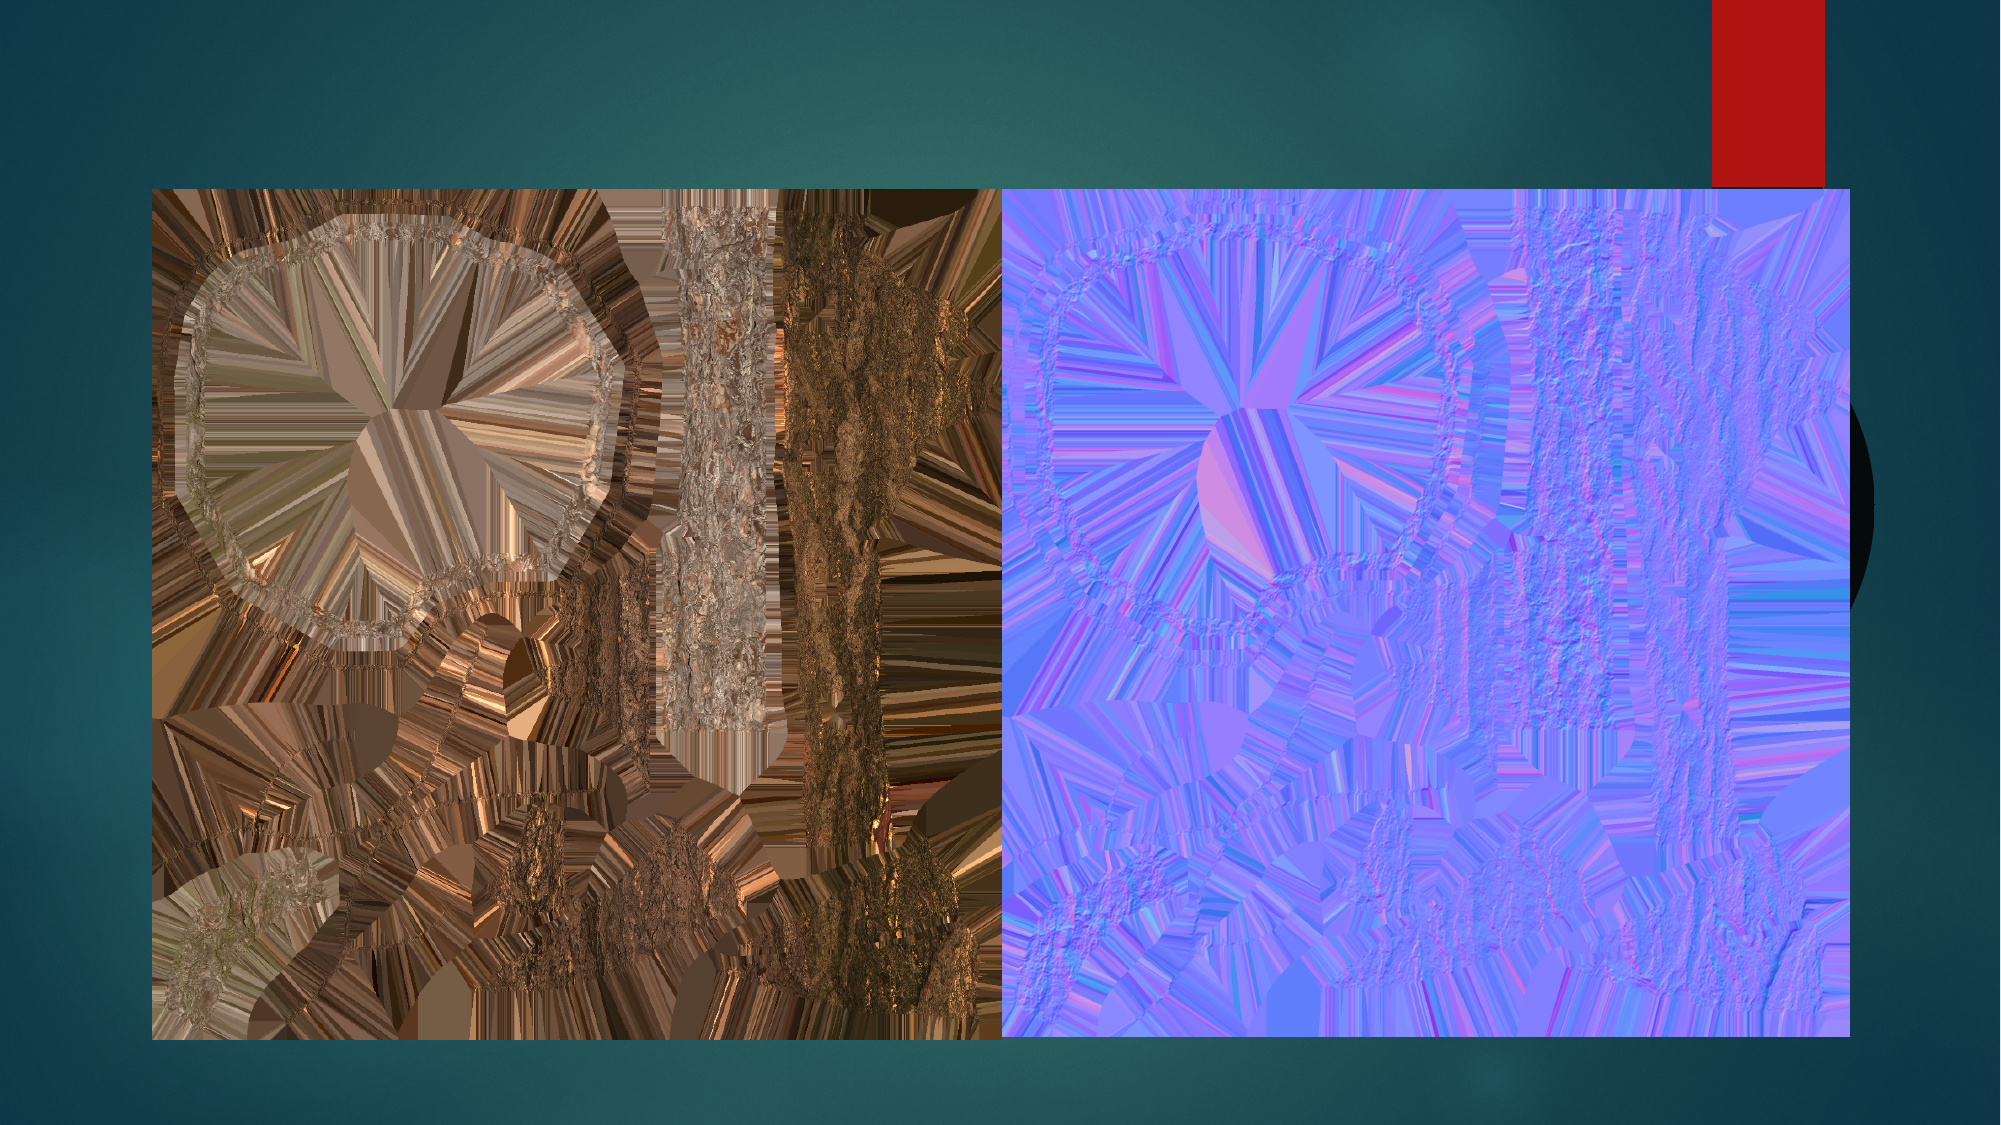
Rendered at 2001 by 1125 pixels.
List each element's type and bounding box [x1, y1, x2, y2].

picture [152, 189, 1850, 1040]
